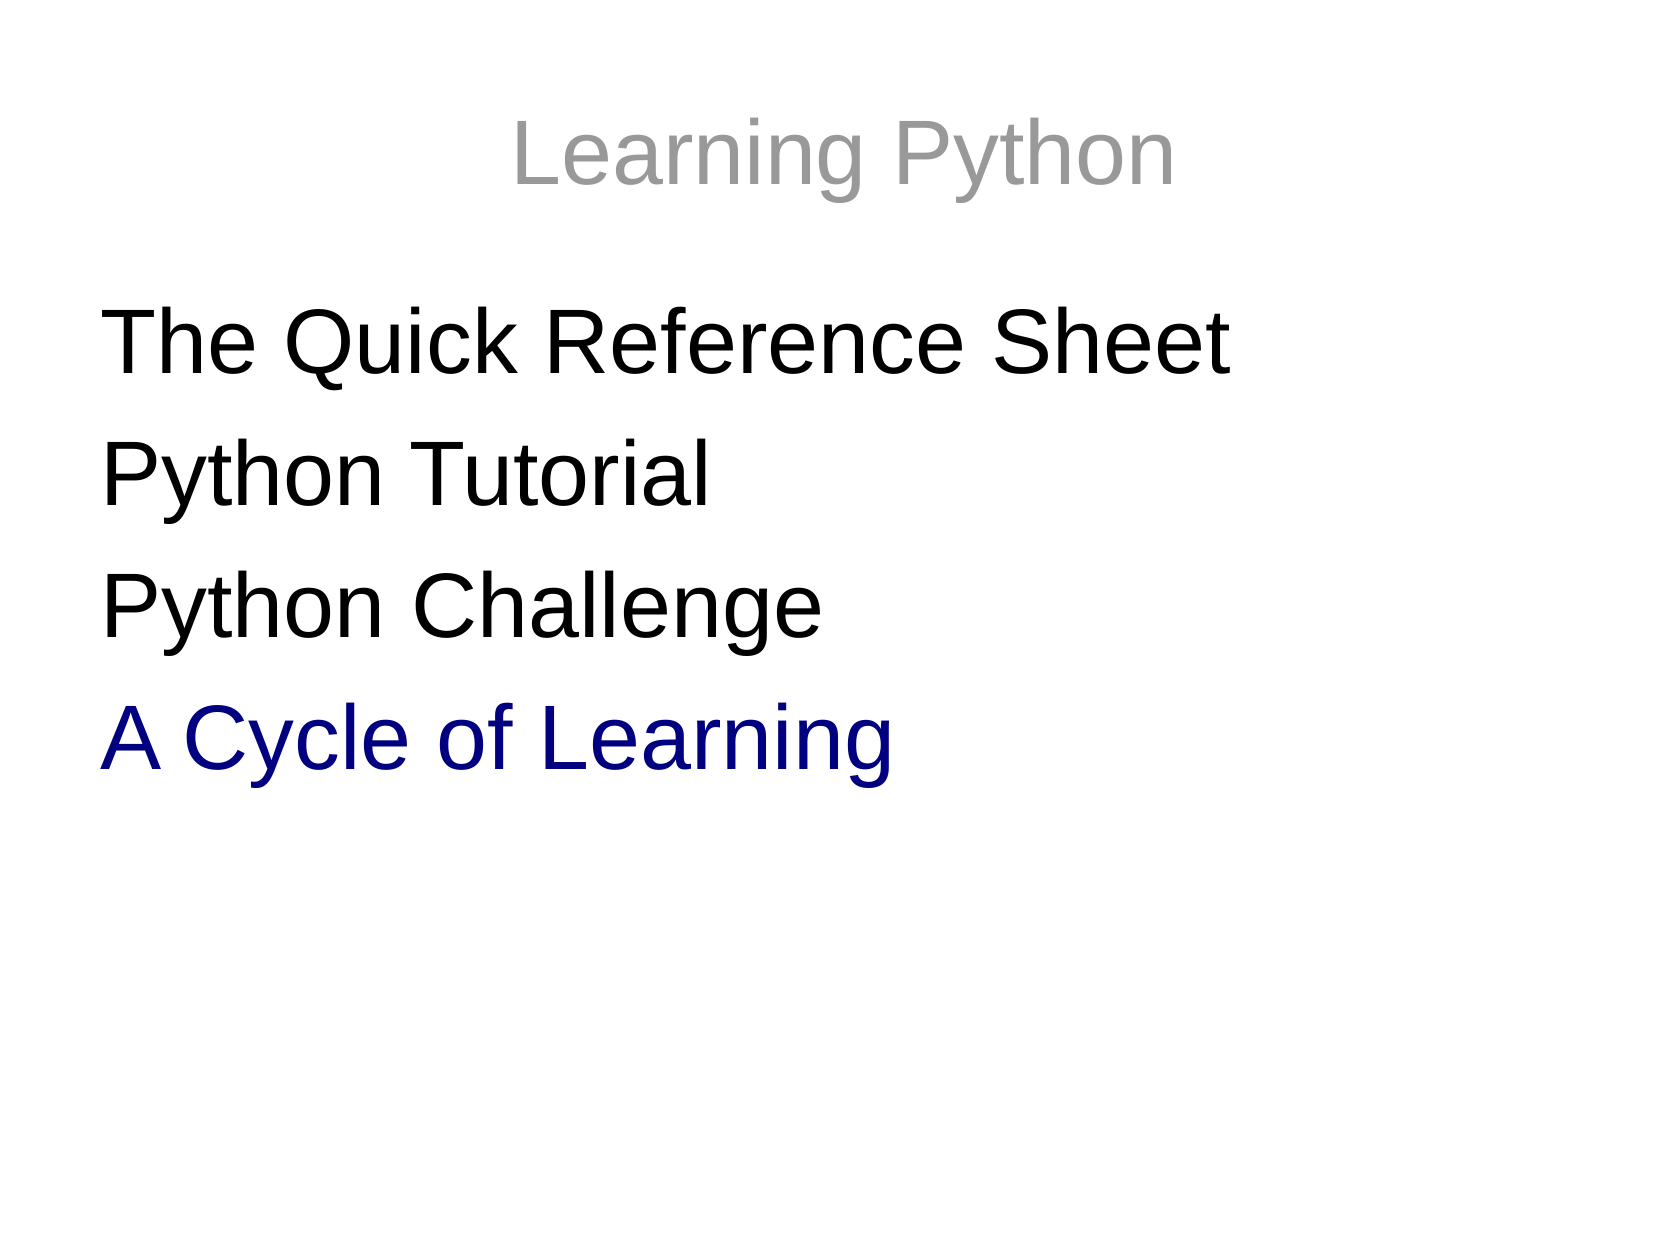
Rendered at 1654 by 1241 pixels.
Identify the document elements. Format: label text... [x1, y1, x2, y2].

title Learning Python [82, 49, 1571, 257]
list The Quick Reference Sheet Python Tutorial Python Challenge A Cycle of Learning [82, 290, 1571, 1094]
